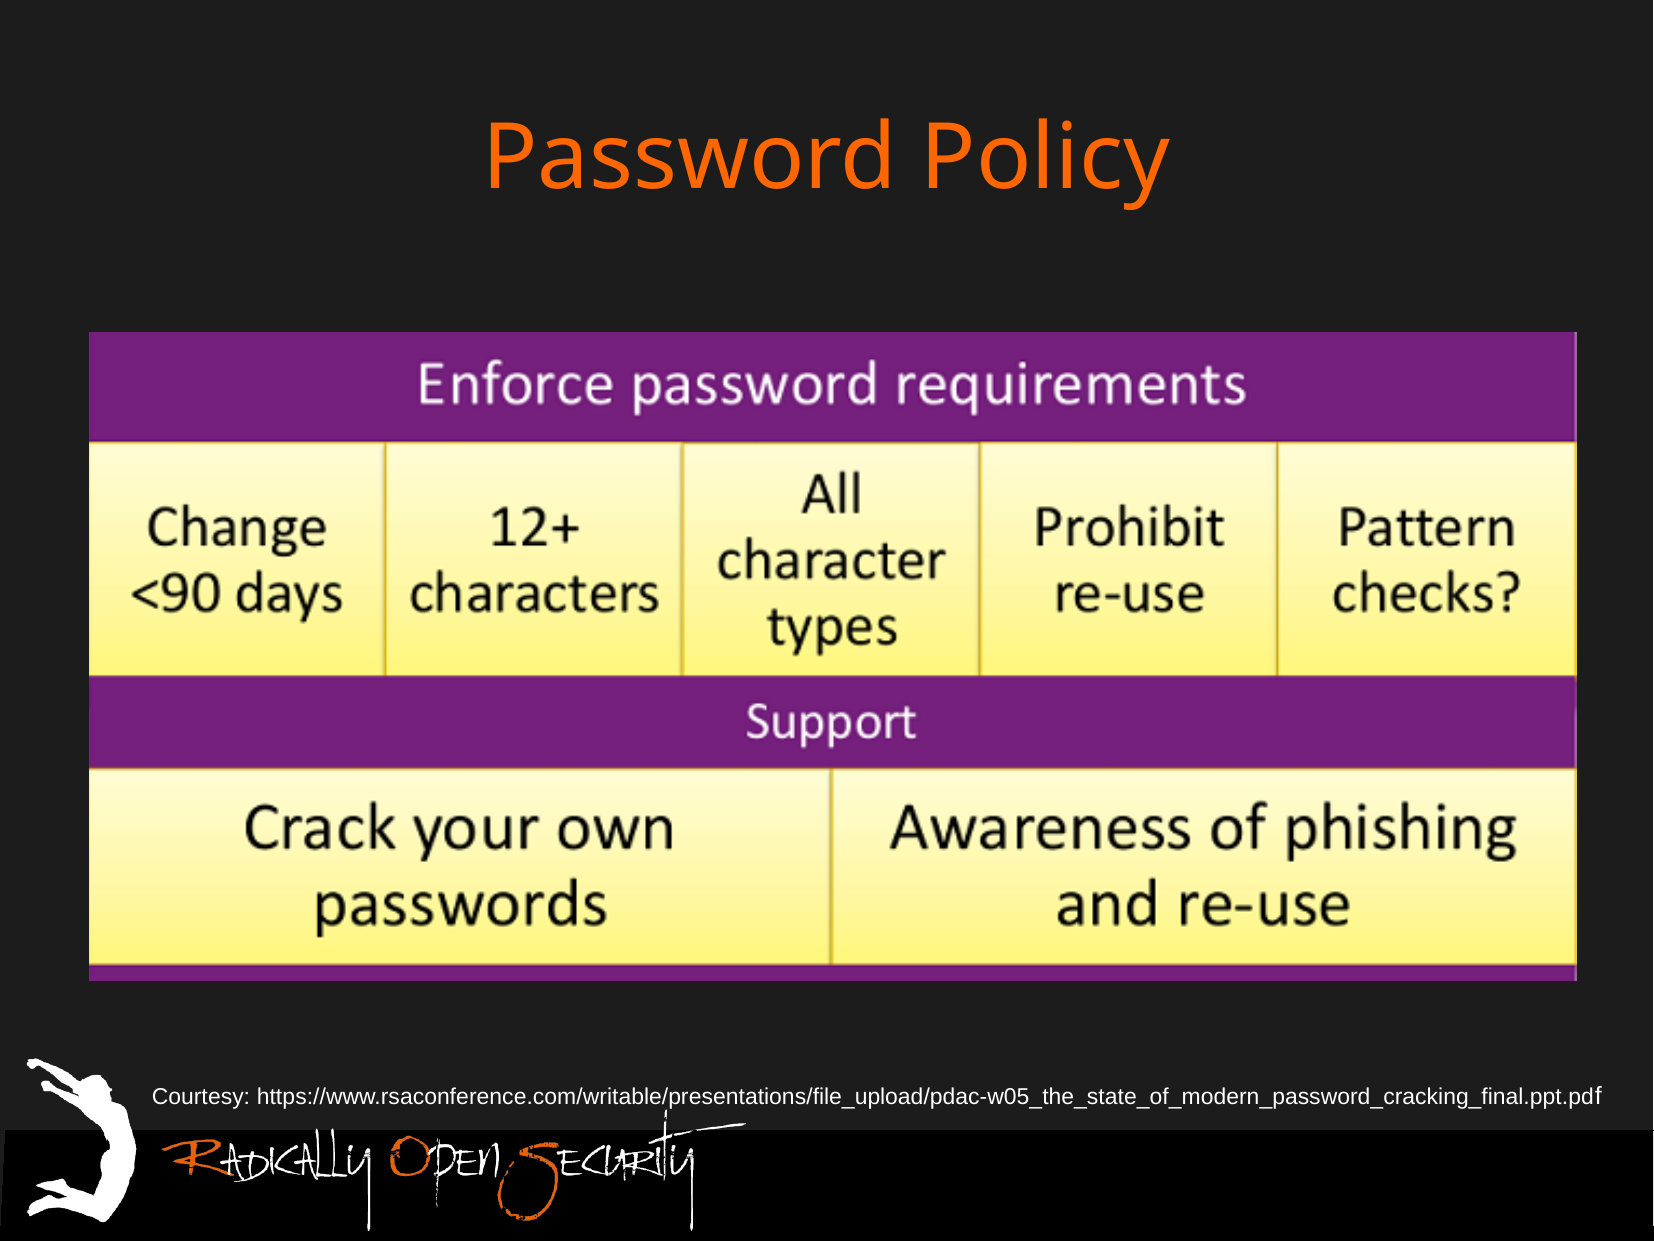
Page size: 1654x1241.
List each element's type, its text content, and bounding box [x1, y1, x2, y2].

text_box Courtesy: https://www.rsaconference.com/writable/presentations/file_upload/pdac-w05_the_state_of_modern_password_cracking_final.ppt.pdf [137, 1073, 1650, 1118]
picture [0, 1022, 778, 1241]
title Password Policy [82, 49, 1571, 257]
picture [89, 332, 1577, 981]
